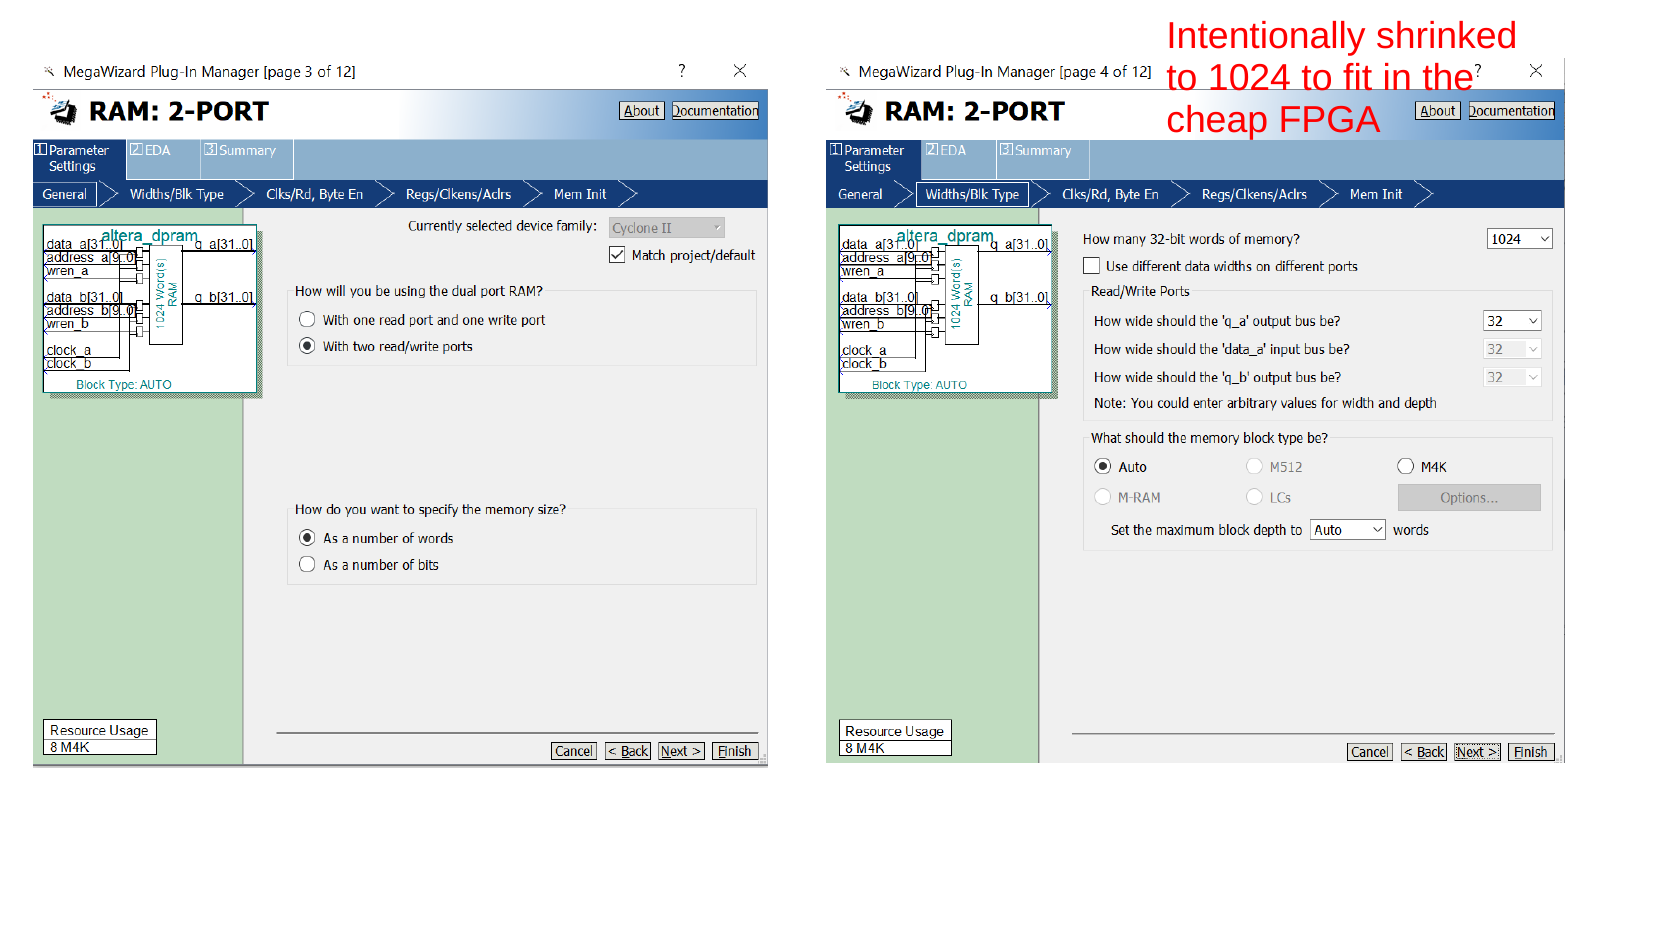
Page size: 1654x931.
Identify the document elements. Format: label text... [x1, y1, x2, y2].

text_box Intentionally shrinked to 1024 to fit in the cheap FPGA [1151, 6, 1536, 237]
picture [33, 58, 768, 768]
picture [826, 58, 1565, 763]
